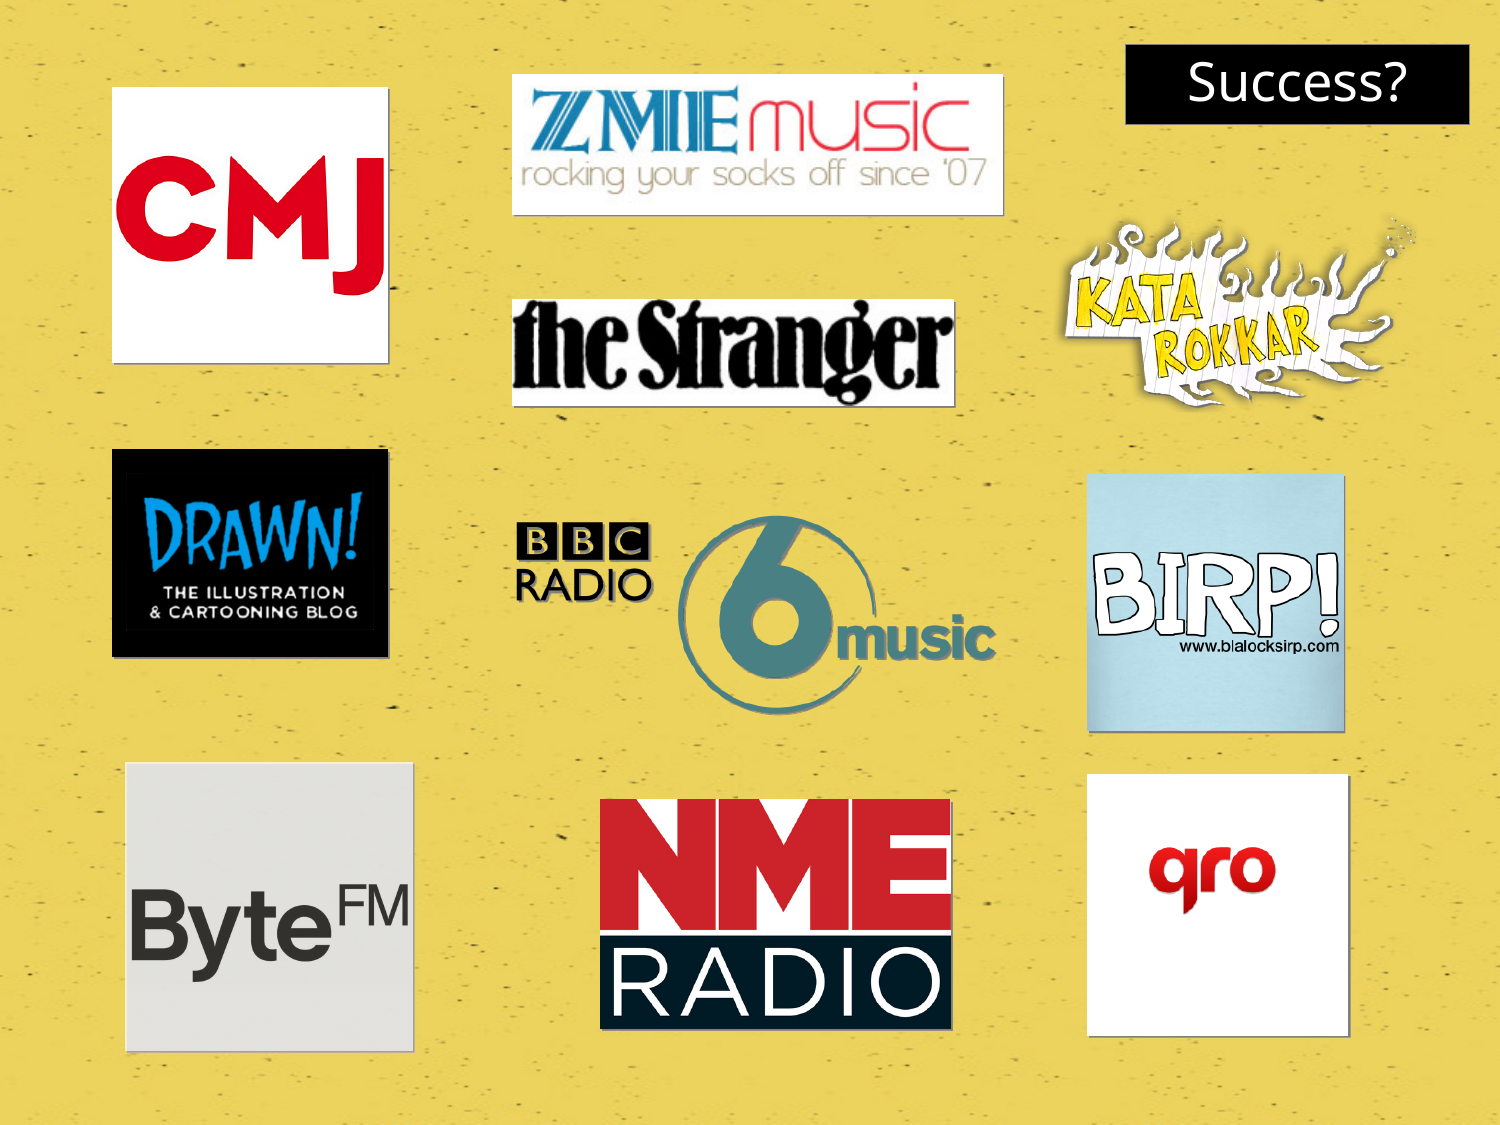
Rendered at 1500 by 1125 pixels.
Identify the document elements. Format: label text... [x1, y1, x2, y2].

picture [0, 0, 1500, 1125]
text_box [1125, 44, 1470, 125]
text_box Success? [1172, 39, 1424, 121]
